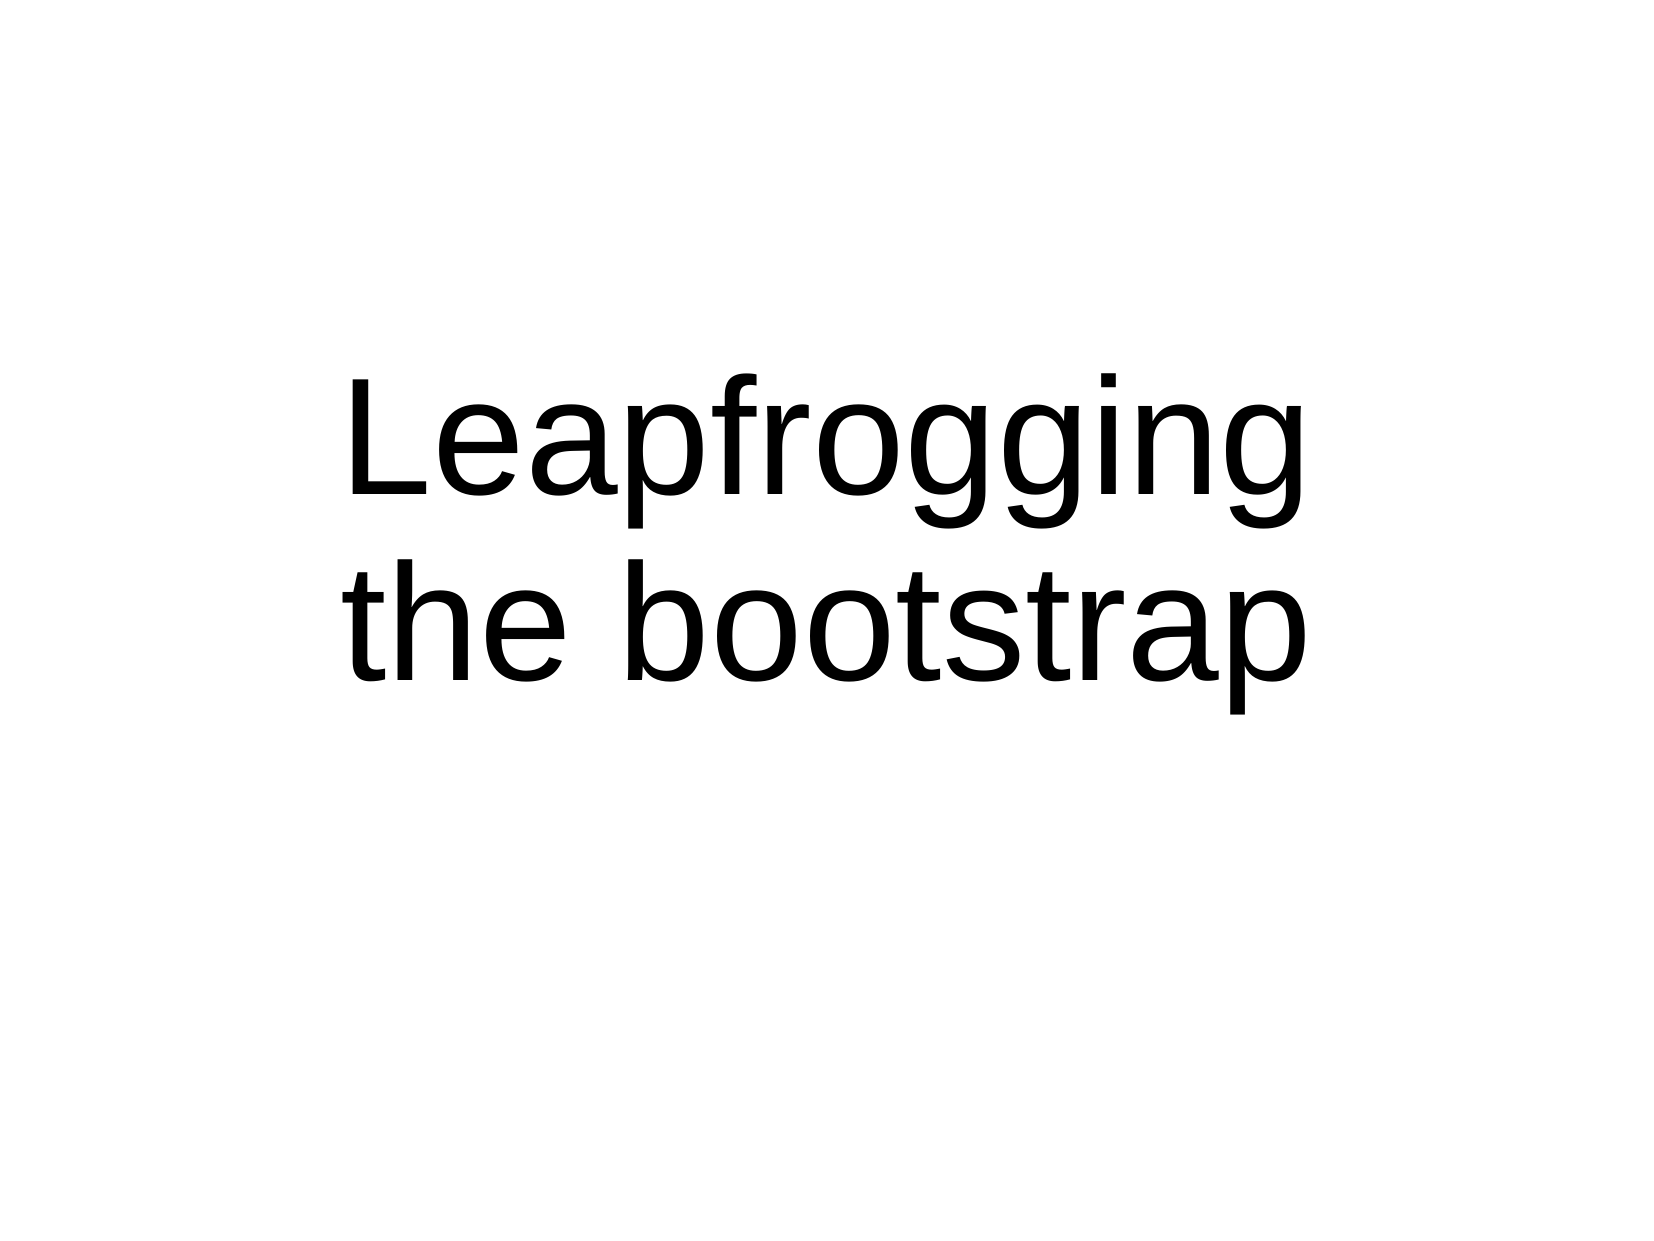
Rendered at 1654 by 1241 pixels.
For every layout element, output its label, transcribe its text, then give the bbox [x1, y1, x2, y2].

subtitle Leapfrogging the bootstrap [82, 49, 1571, 1010]
